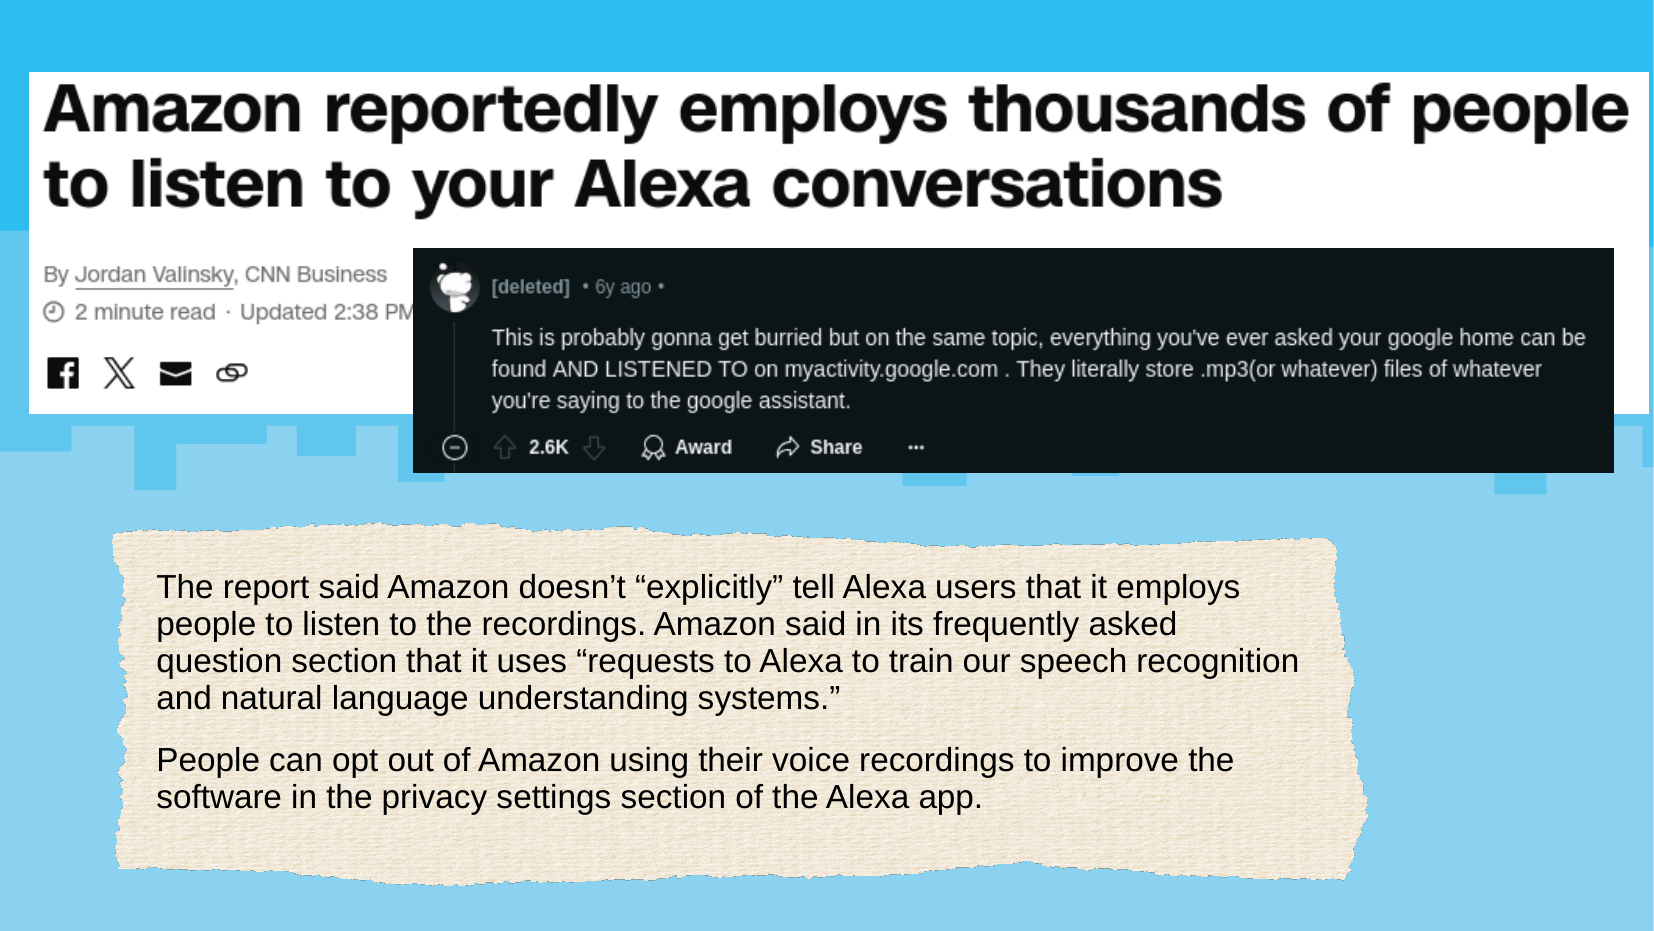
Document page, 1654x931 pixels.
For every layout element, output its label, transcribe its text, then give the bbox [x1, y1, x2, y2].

text_box The report said Amazon doesn’t “explicitly” tell Alexa users that it employs people to listen to the recordings. Amazon said in its frequently asked question section that it uses “requests to Alexa to train our speech recognition and natural language understanding systems.” People can opt out of Amazon using their voice recordings to improve the software in the privacy settings section of the Alexa app. [141, 561, 1329, 881]
picture [0, 0, 1654, 931]
